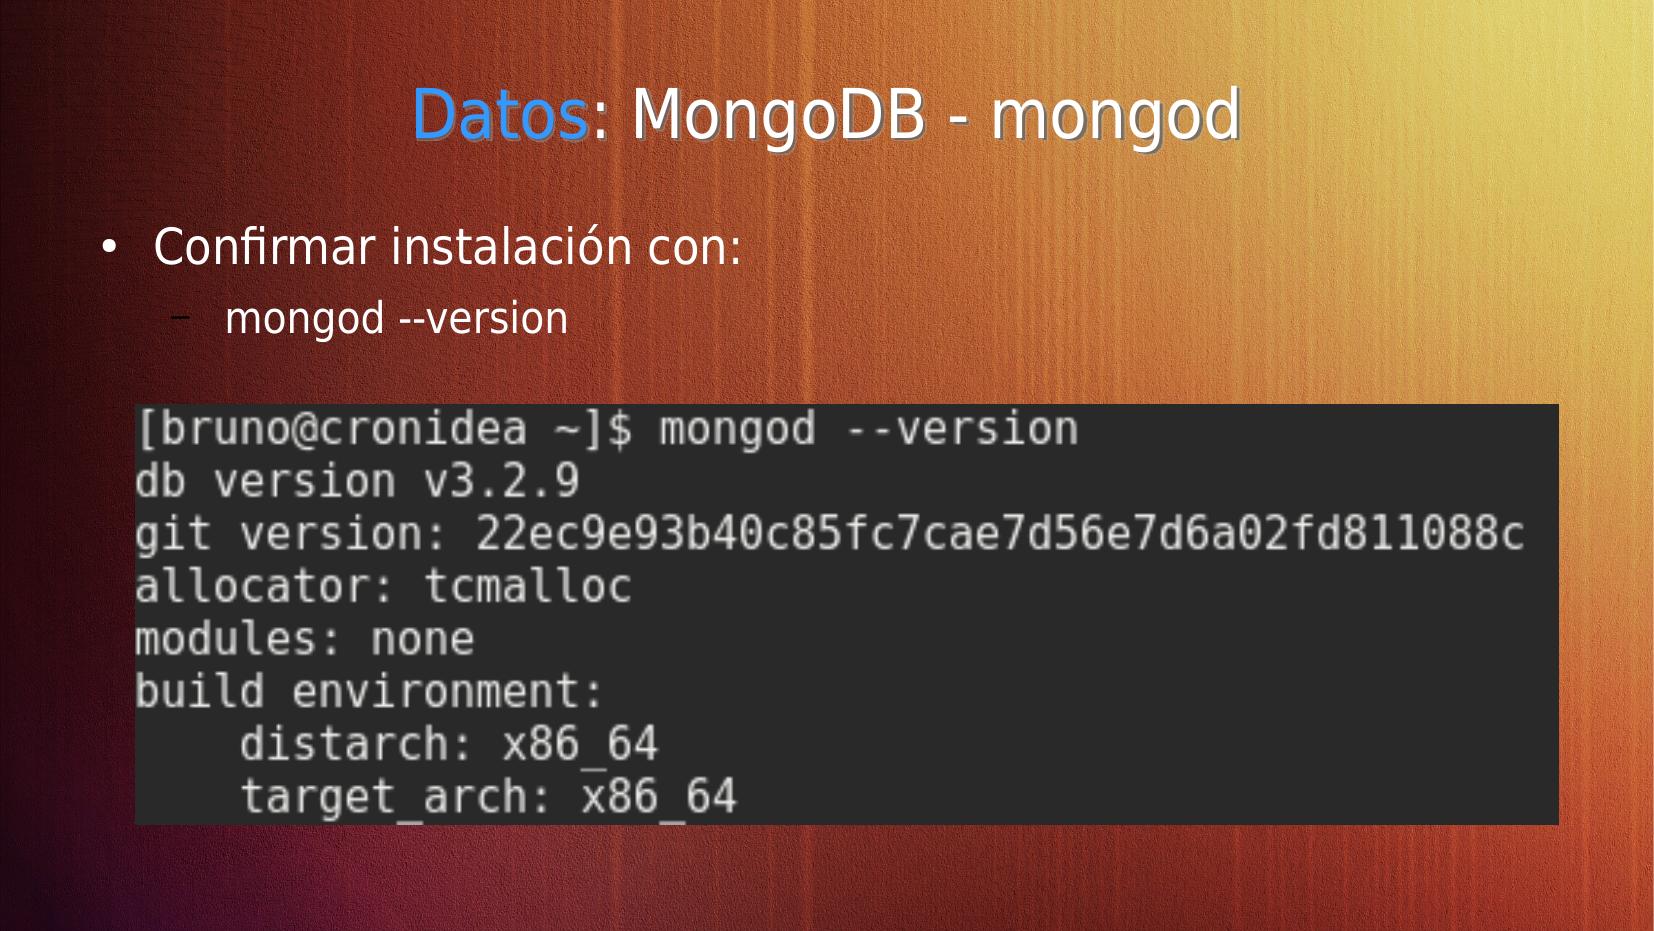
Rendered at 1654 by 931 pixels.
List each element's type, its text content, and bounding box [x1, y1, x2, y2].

title Datos: MongoDB - mongod [82, 37, 1571, 193]
picture [0, 0, 1654, 931]
list Confirmar instalación con: mongod --version [82, 217, 1571, 758]
